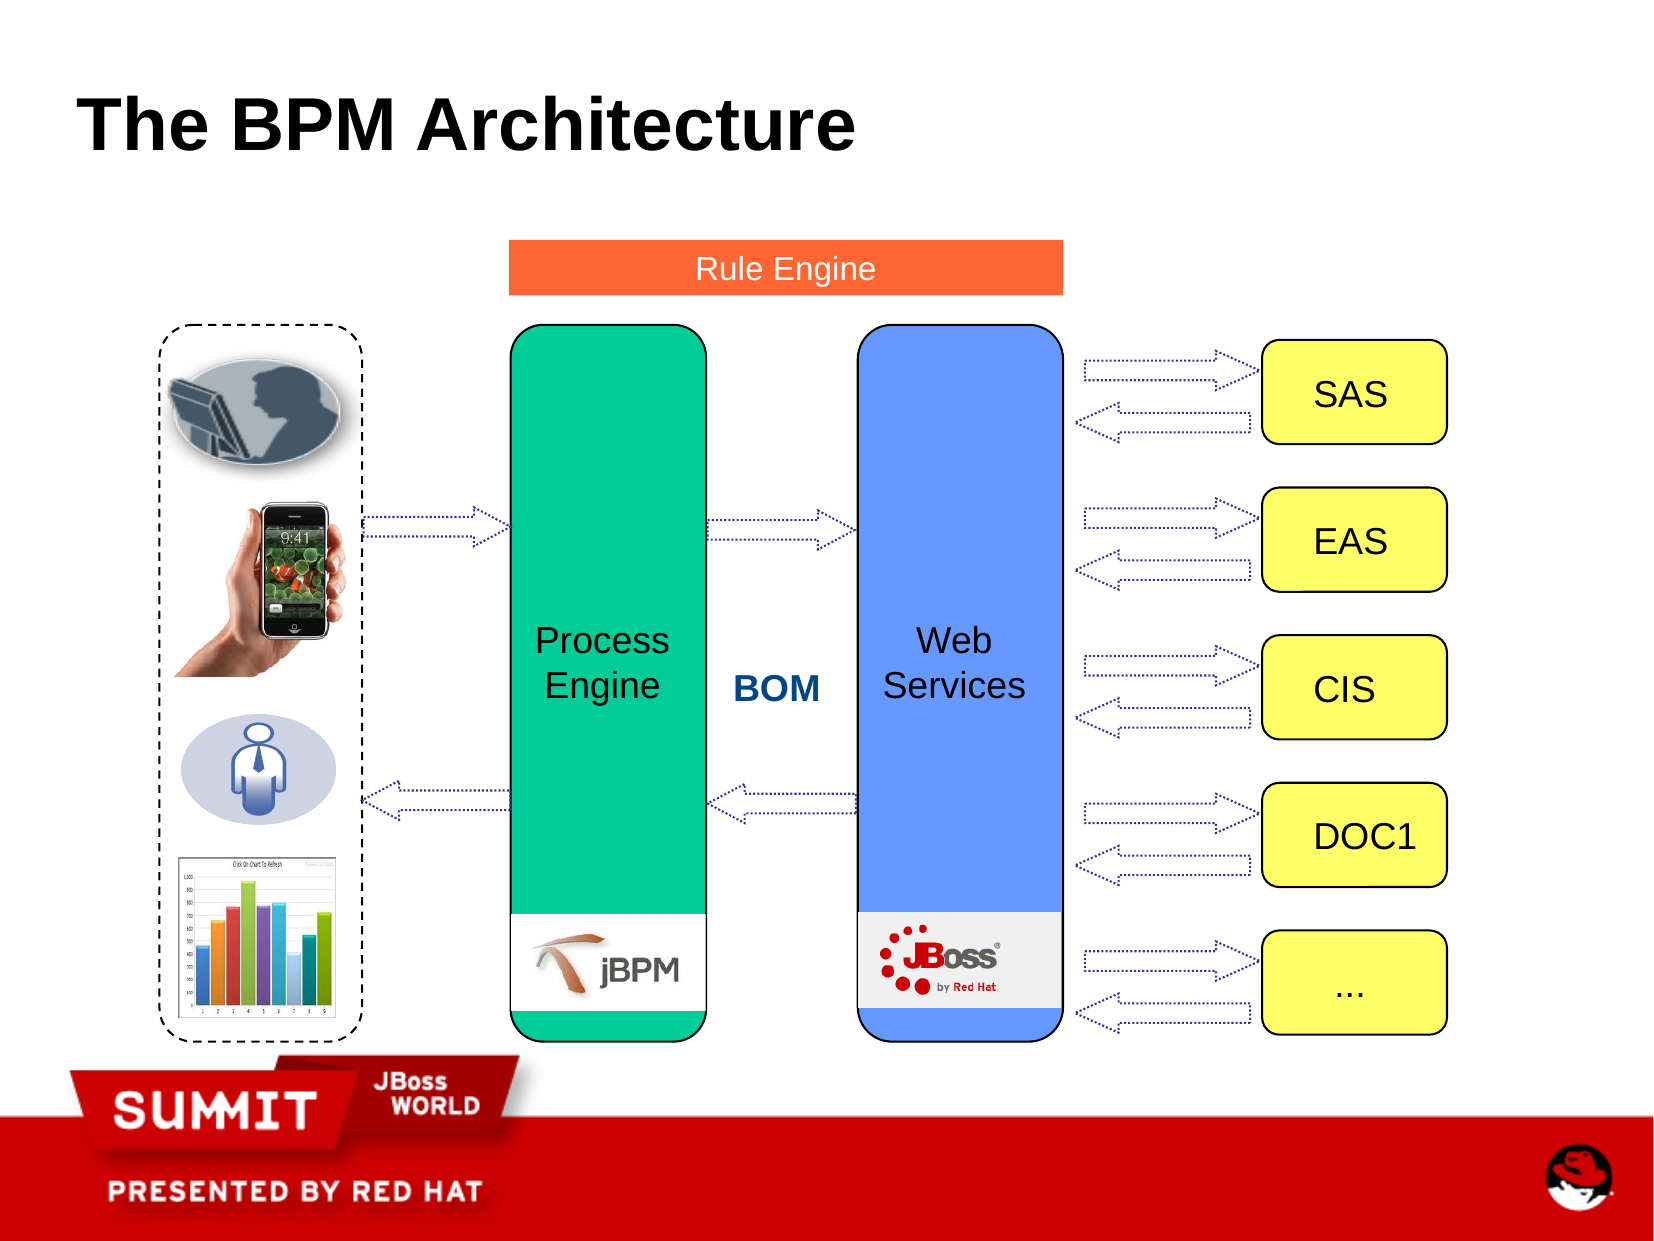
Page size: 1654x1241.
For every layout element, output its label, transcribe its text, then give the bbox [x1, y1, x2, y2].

picture [181, 714, 336, 825]
text_box ... [1262, 930, 1447, 1035]
text_box Web Services [857, 324, 1064, 1042]
text_box SAS [1262, 339, 1447, 445]
text_box Process Engine [510, 324, 707, 1042]
text_box CIS [1262, 635, 1447, 740]
picture [511, 914, 706, 1011]
picture [153, 347, 371, 486]
text_box EAS [1262, 487, 1447, 592]
picture [858, 912, 1061, 1008]
title The BPM Architecture [76, 45, 1565, 204]
text_box Rule Engine [508, 239, 1064, 296]
text_box DOC1 [1262, 782, 1447, 888]
picture [178, 857, 336, 1018]
text_box BOM [707, 660, 855, 719]
picture [0, 1043, 1654, 1241]
picture [169, 497, 350, 677]
